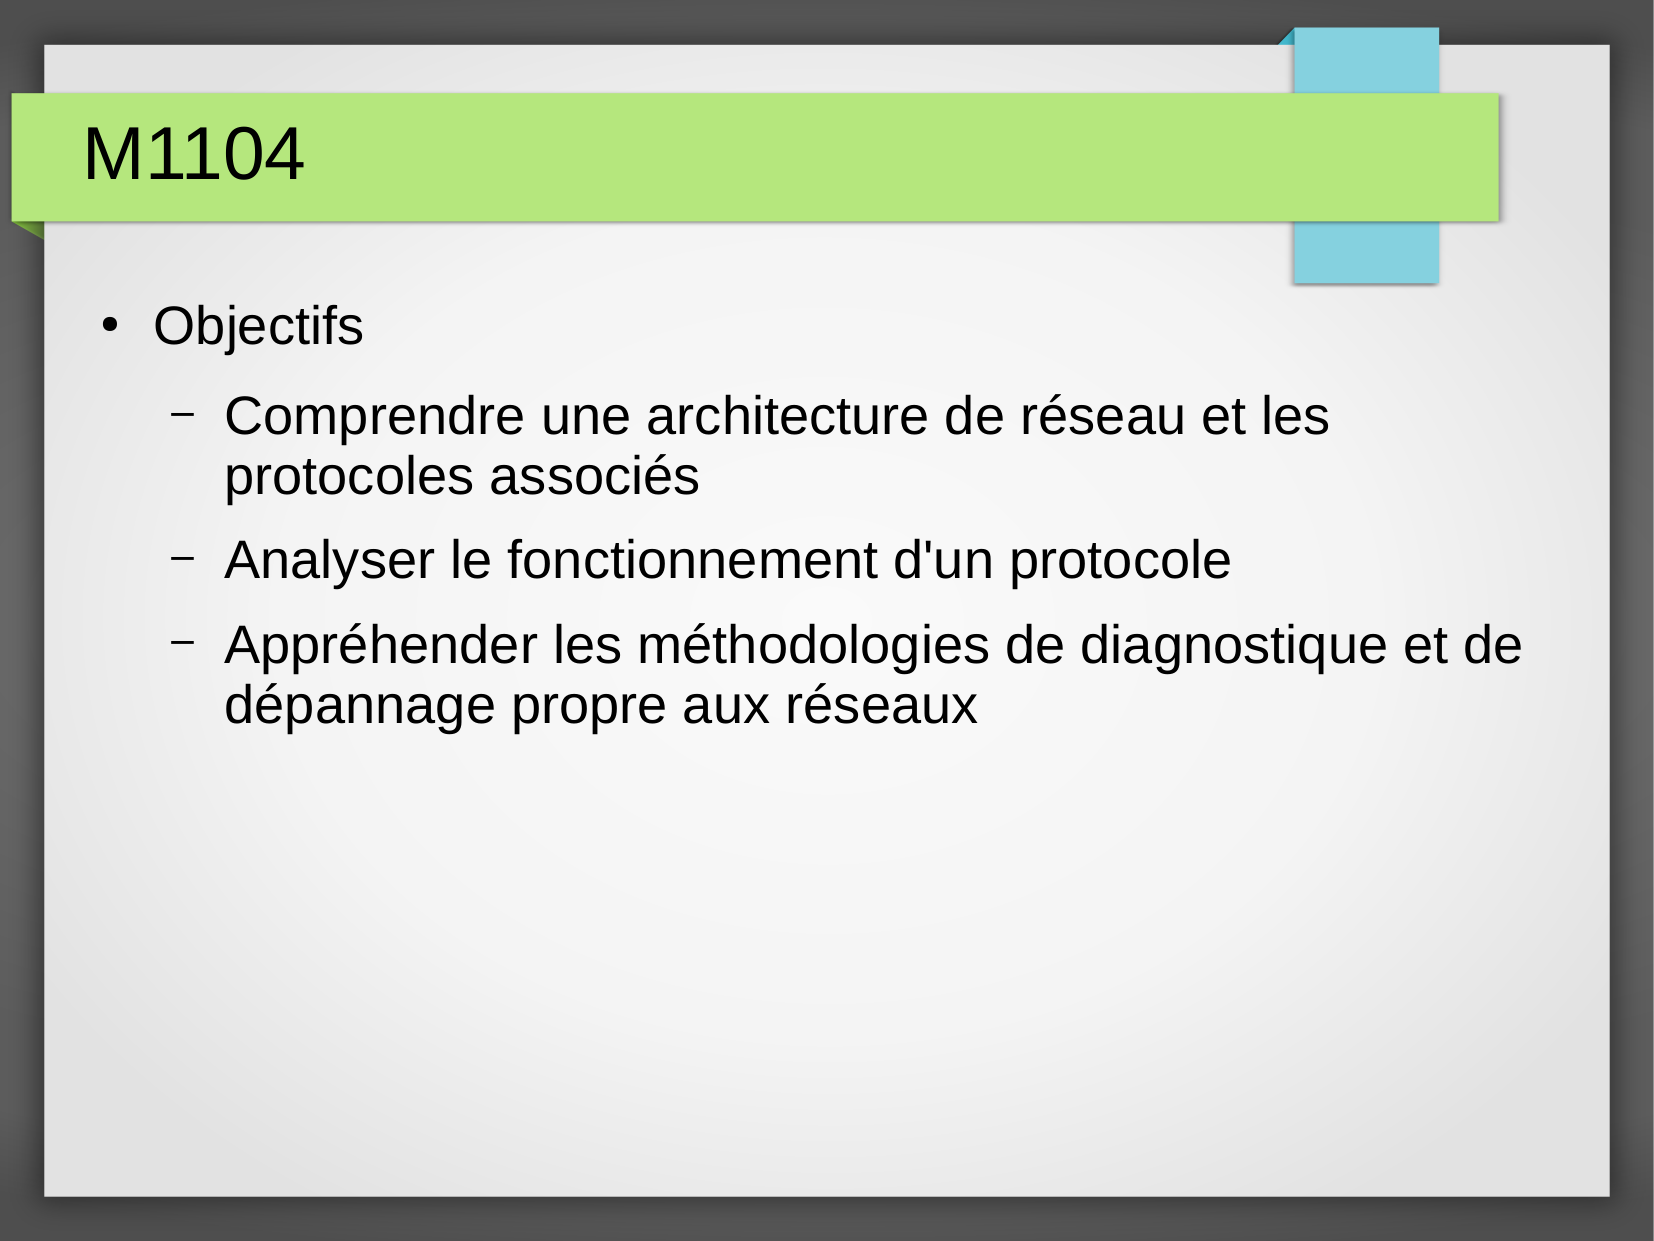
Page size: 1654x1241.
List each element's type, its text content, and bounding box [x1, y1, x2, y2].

picture [0, 0, 1654, 1241]
title M1104 [82, 94, 1264, 213]
list Objectifs Comprendre une architecture de réseau et les protocoles associés Analyser le fonctionnement d'un protocole Appréhender les méthodologies de diagnostique et de dépannage propre aux réseaux [82, 295, 1571, 1015]
